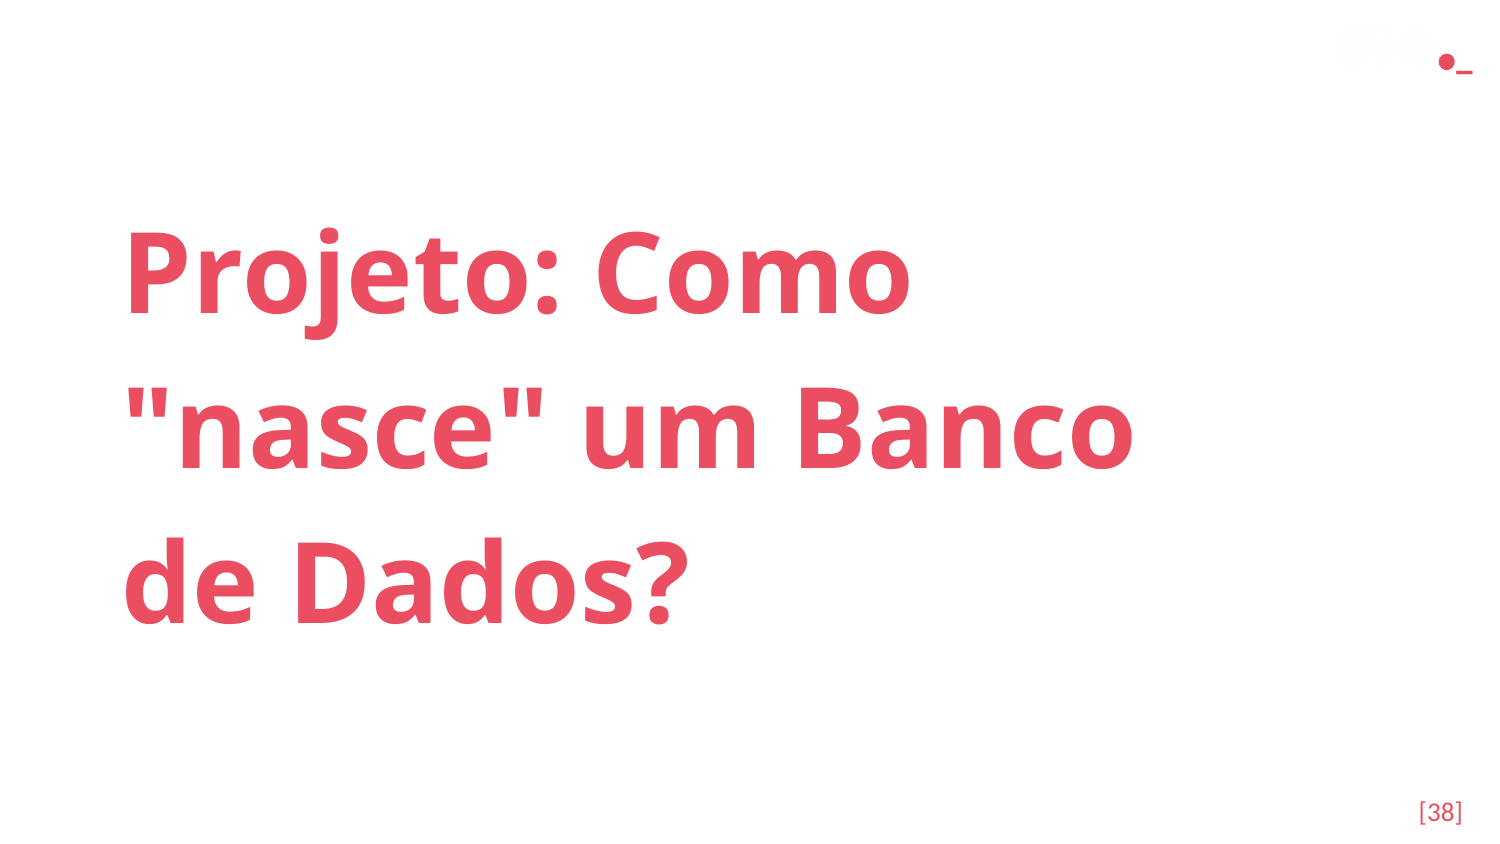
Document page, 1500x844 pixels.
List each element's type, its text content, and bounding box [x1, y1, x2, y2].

slide_number [38] [1403, 779, 1494, 844]
picture [1018, 437, 1459, 812]
picture [1333, 19, 1473, 75]
text_box Projeto: Como "nasce" um Banco de Dados? [106, 165, 1282, 431]
